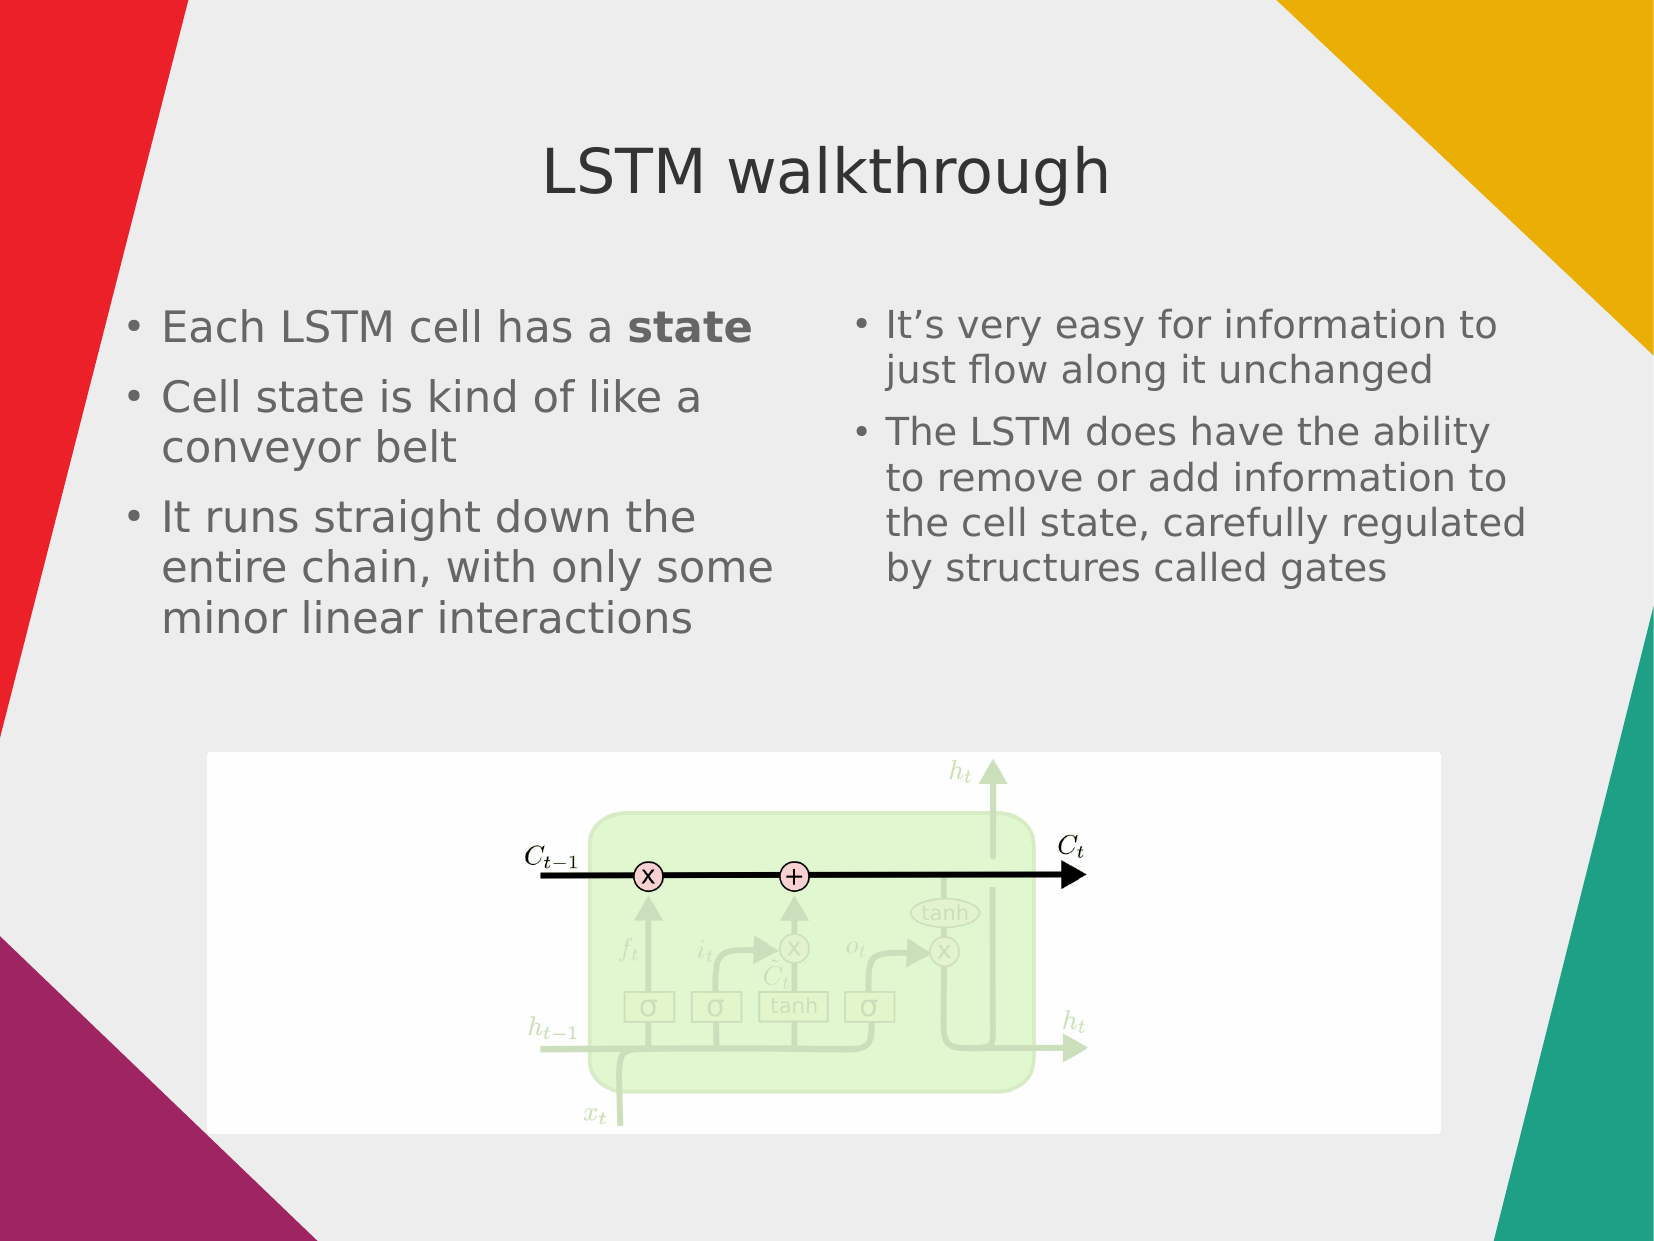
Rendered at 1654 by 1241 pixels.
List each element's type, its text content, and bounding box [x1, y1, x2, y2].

list Each LSTM cell has a state Cell state is kind of like a conveyor belt It runs straight down the entire chain, with only some minor linear interactions [114, 302, 810, 651]
title LSTM walkthrough [114, 73, 1539, 271]
list It’s very easy for information to just flow along it unchanged The LSTM does have the ability to remove or add information to the cell state, carefully regulated by structures called gates [844, 302, 1540, 651]
picture [207, 752, 1441, 1134]
